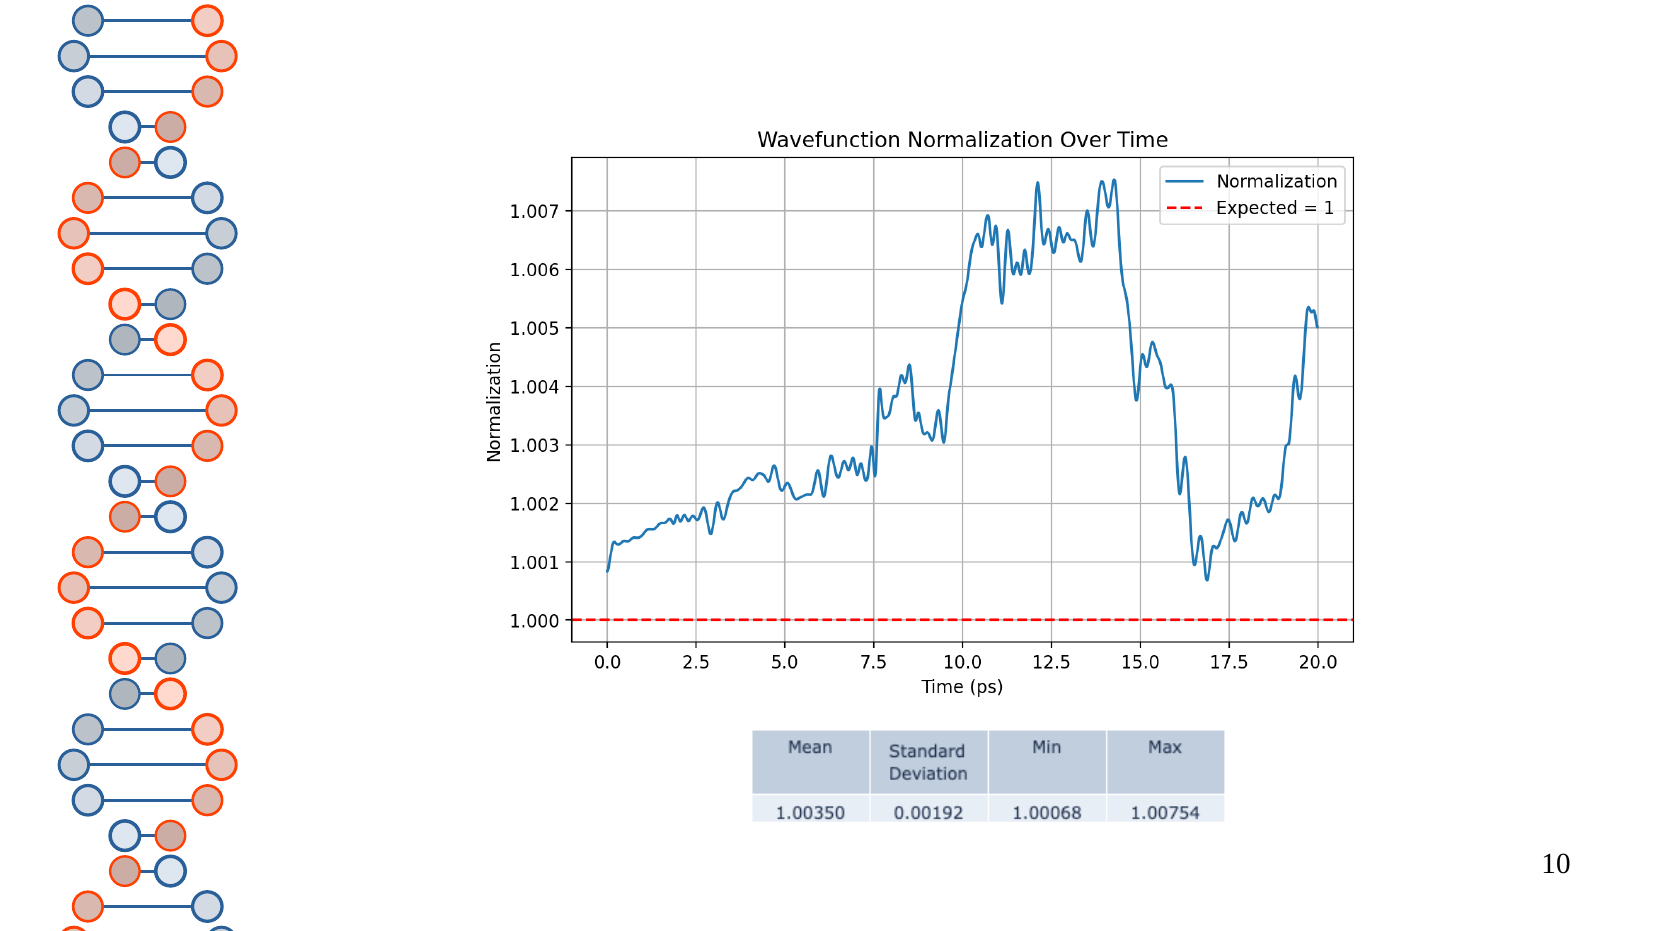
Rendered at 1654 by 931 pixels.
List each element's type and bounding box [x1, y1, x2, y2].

picture [472, 118, 1365, 709]
picture [729, 714, 1244, 857]
